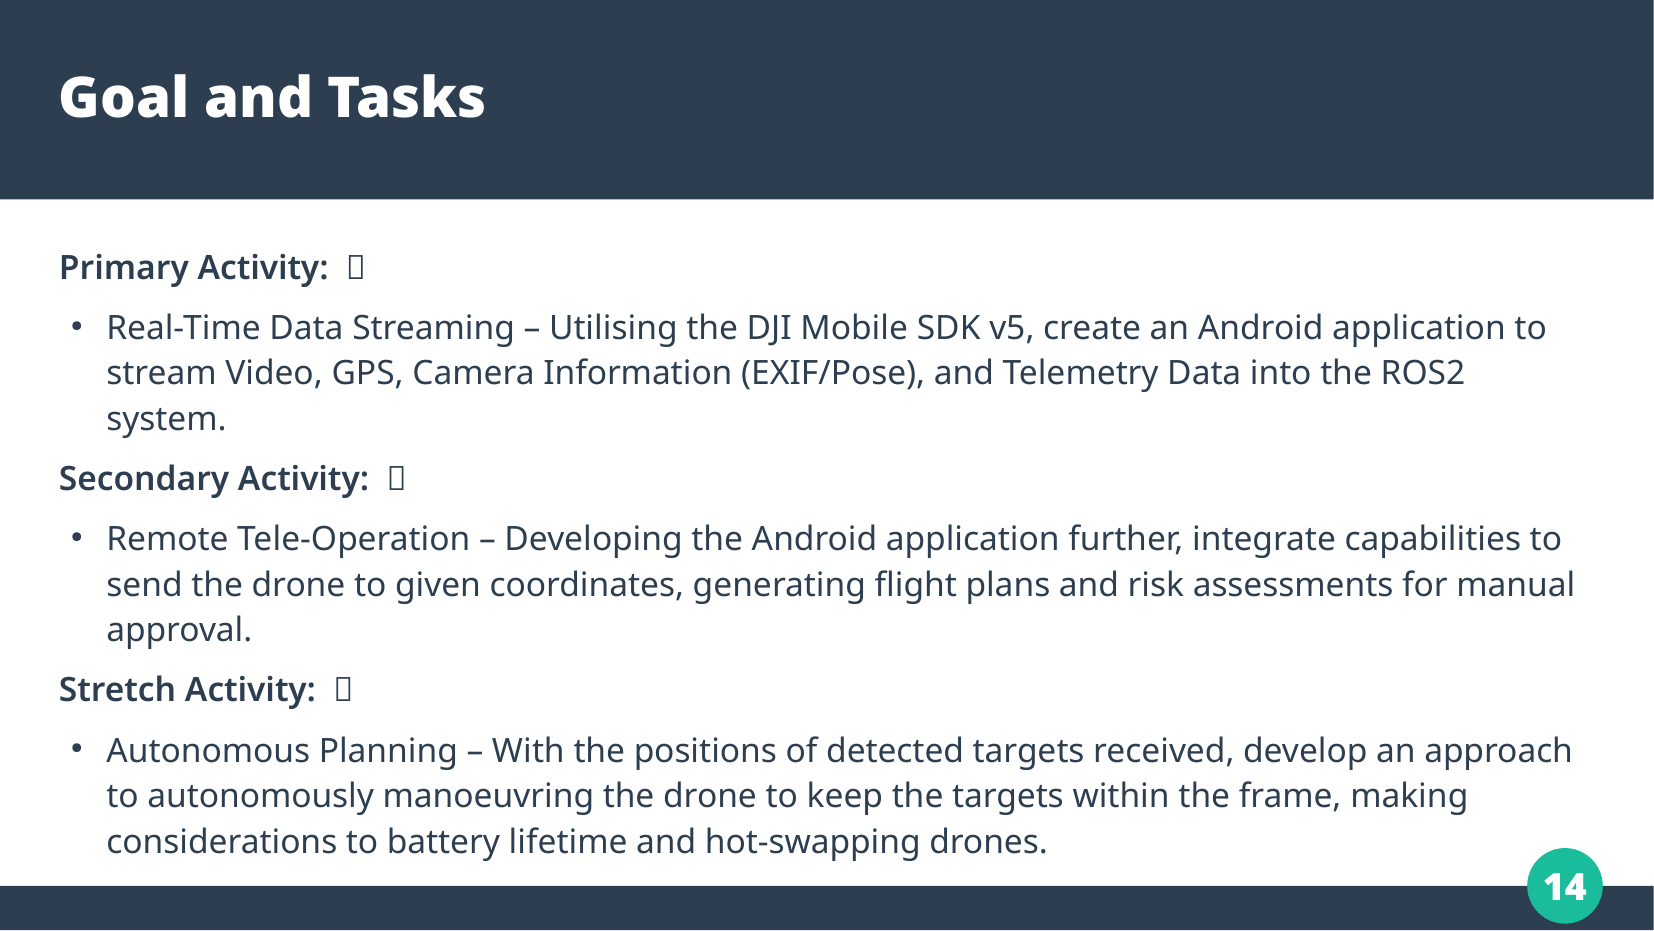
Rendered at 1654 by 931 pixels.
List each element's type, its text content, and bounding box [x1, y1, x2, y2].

list Primary Activity: ✅ Real-Time Data Streaming – Utilising the DJI Mobile SDK v5, create an Android application to stream Video, GPS, Camera Information (EXIF/Pose), and Telemetry Data into the ROS2 system. Secondary Activity: ❌ Remote Tele-Operation – Developing the Android application further, integrate capabilities to send the drone to given coordinates, generating flight plans and risk assessments for manual approval. Stretch Activity: ❌ Autonomous Planning – With the positions of detected targets received, develop an approach to autonomously manoeuvring the drone to keep the targets within the frame, making considerations to battery lifetime and hot-swapping drones. [59, 243, 1595, 864]
title Goal and Tasks [59, 37, 1595, 156]
